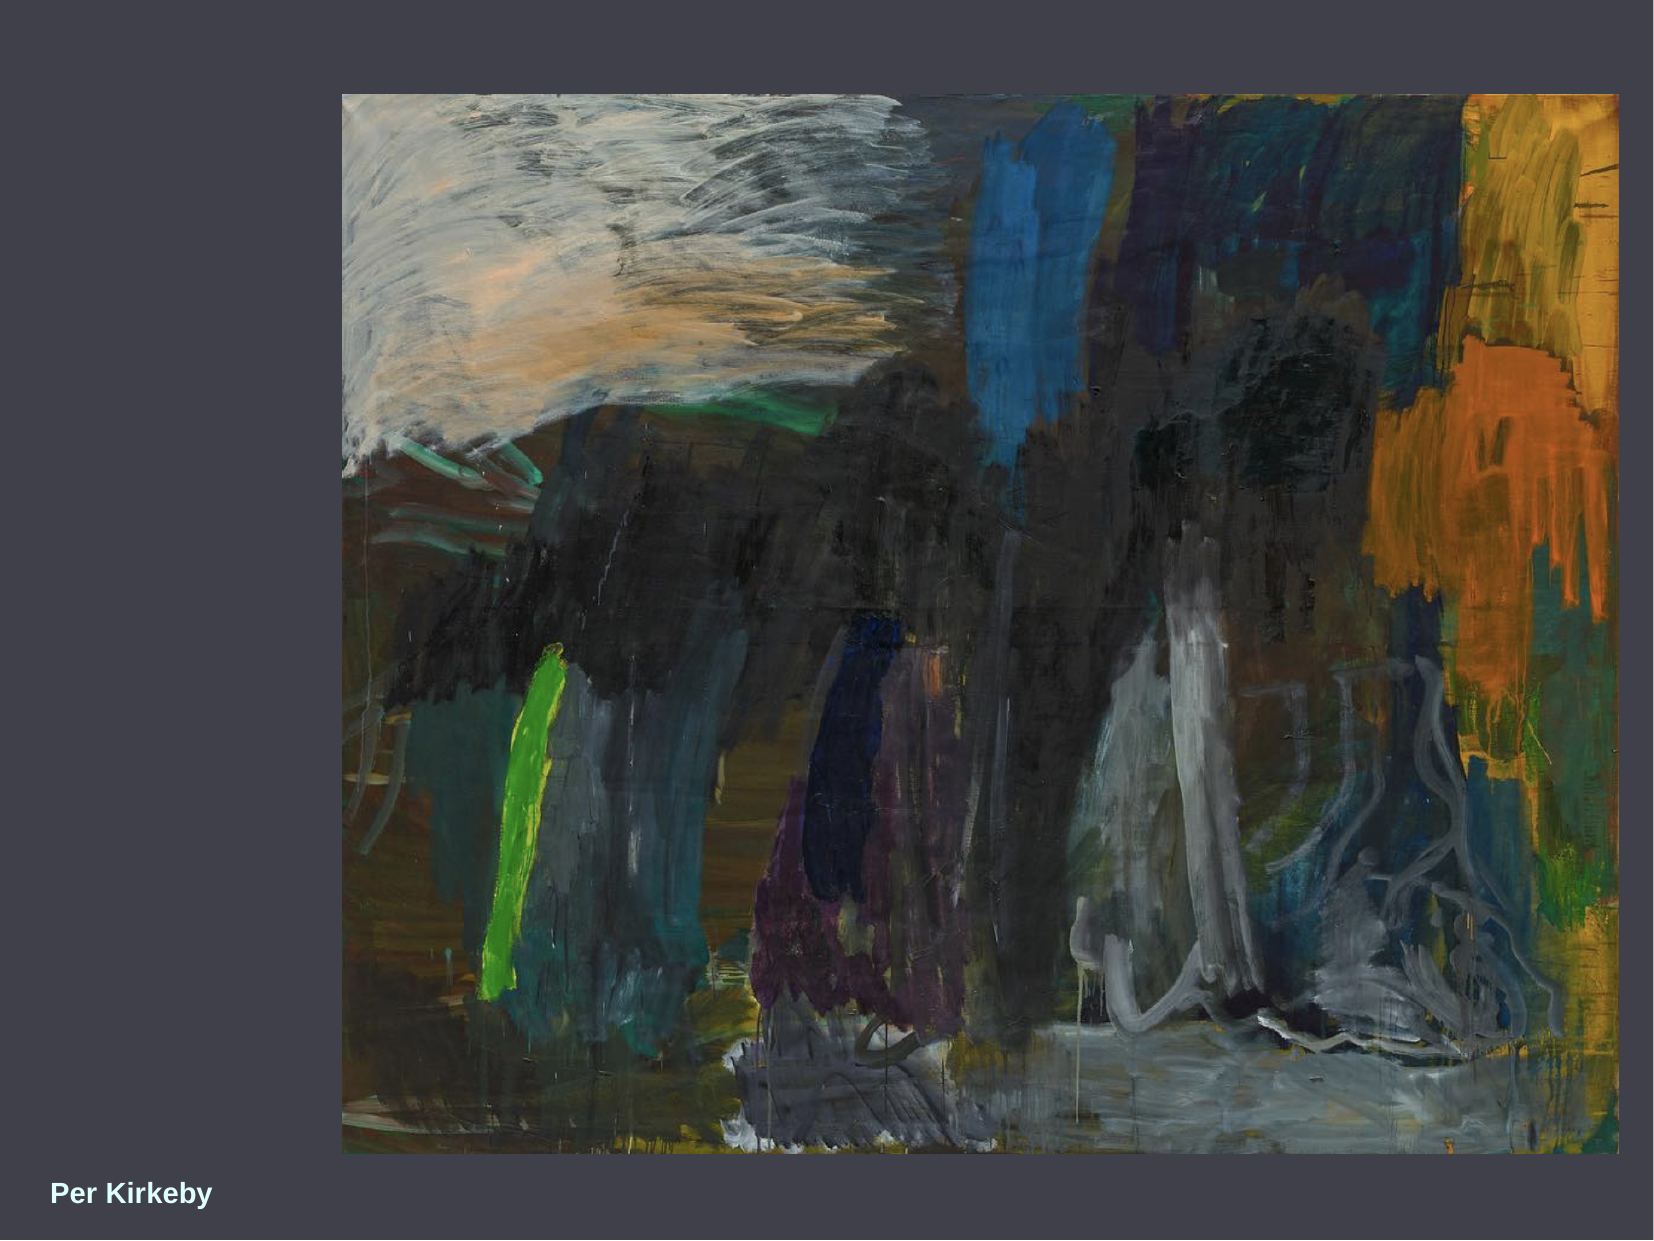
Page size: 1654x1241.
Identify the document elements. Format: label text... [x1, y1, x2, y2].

picture [342, 94, 1619, 1154]
text_box Per Kirkeby [35, 1169, 662, 1241]
